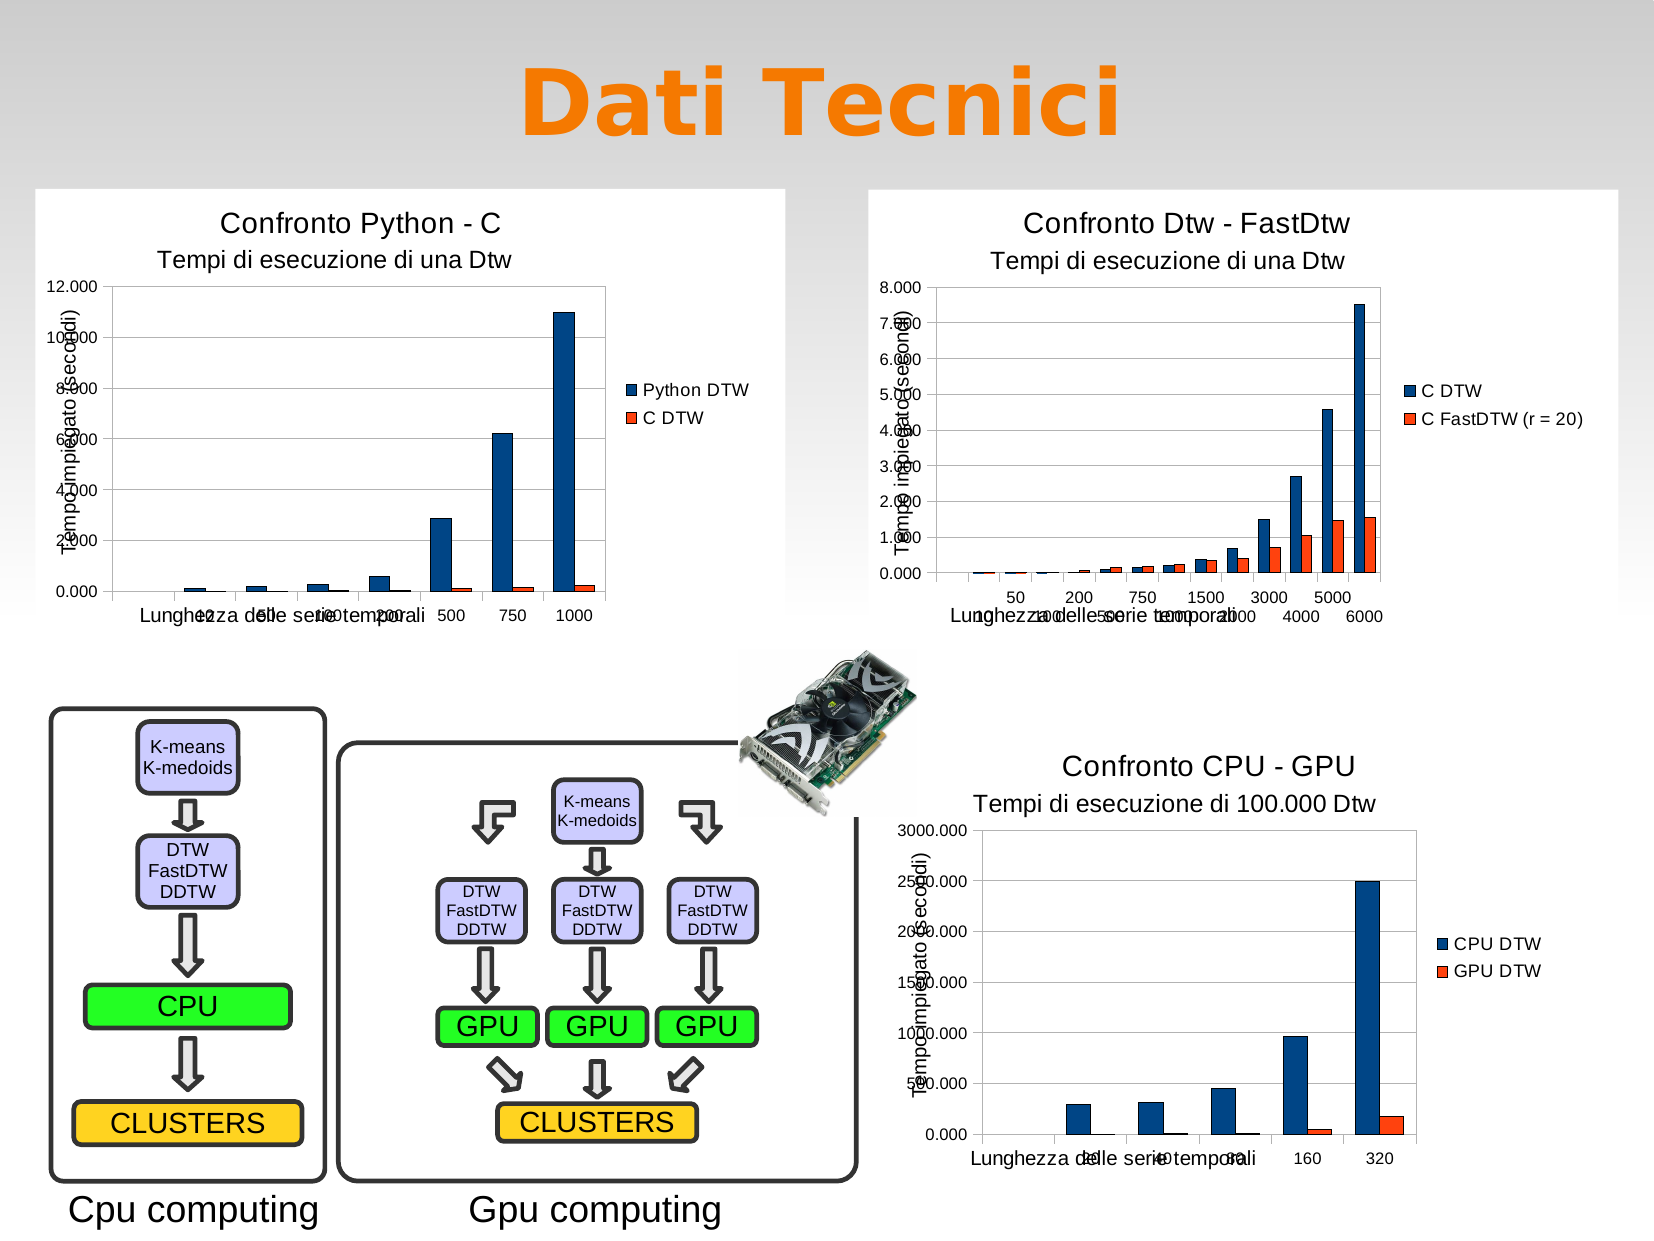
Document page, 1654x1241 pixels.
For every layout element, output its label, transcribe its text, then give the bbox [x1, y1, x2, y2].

text_box CLUSTERS [497, 1103, 697, 1142]
text_box GPU [547, 1007, 648, 1046]
text_box DTW FastDTW DDTW [137, 835, 239, 908]
text_box CPU [85, 984, 291, 1029]
chart [886, 732, 1637, 1183]
picture [738, 649, 917, 817]
text_box K-means K-medoids [137, 721, 239, 794]
text_box GPU [437, 1007, 538, 1046]
text_box CLUSTERS [73, 1101, 303, 1145]
chart [35, 188, 786, 639]
text_box [338, 742, 857, 1182]
text_box DTW FastDTW DDTW [553, 879, 642, 943]
text_box Cpu computing Gpu computing [53, 1181, 821, 1238]
chart [868, 189, 1619, 640]
text_box DTW FastDTW DDTW [437, 879, 526, 943]
title Dati Tecnici [76, 7, 1565, 200]
text_box K-means K-medoids [553, 779, 642, 843]
text_box GPU [656, 1007, 757, 1046]
text_box [51, 708, 325, 1181]
text_box DTW FastDTW DDTW [668, 879, 757, 943]
